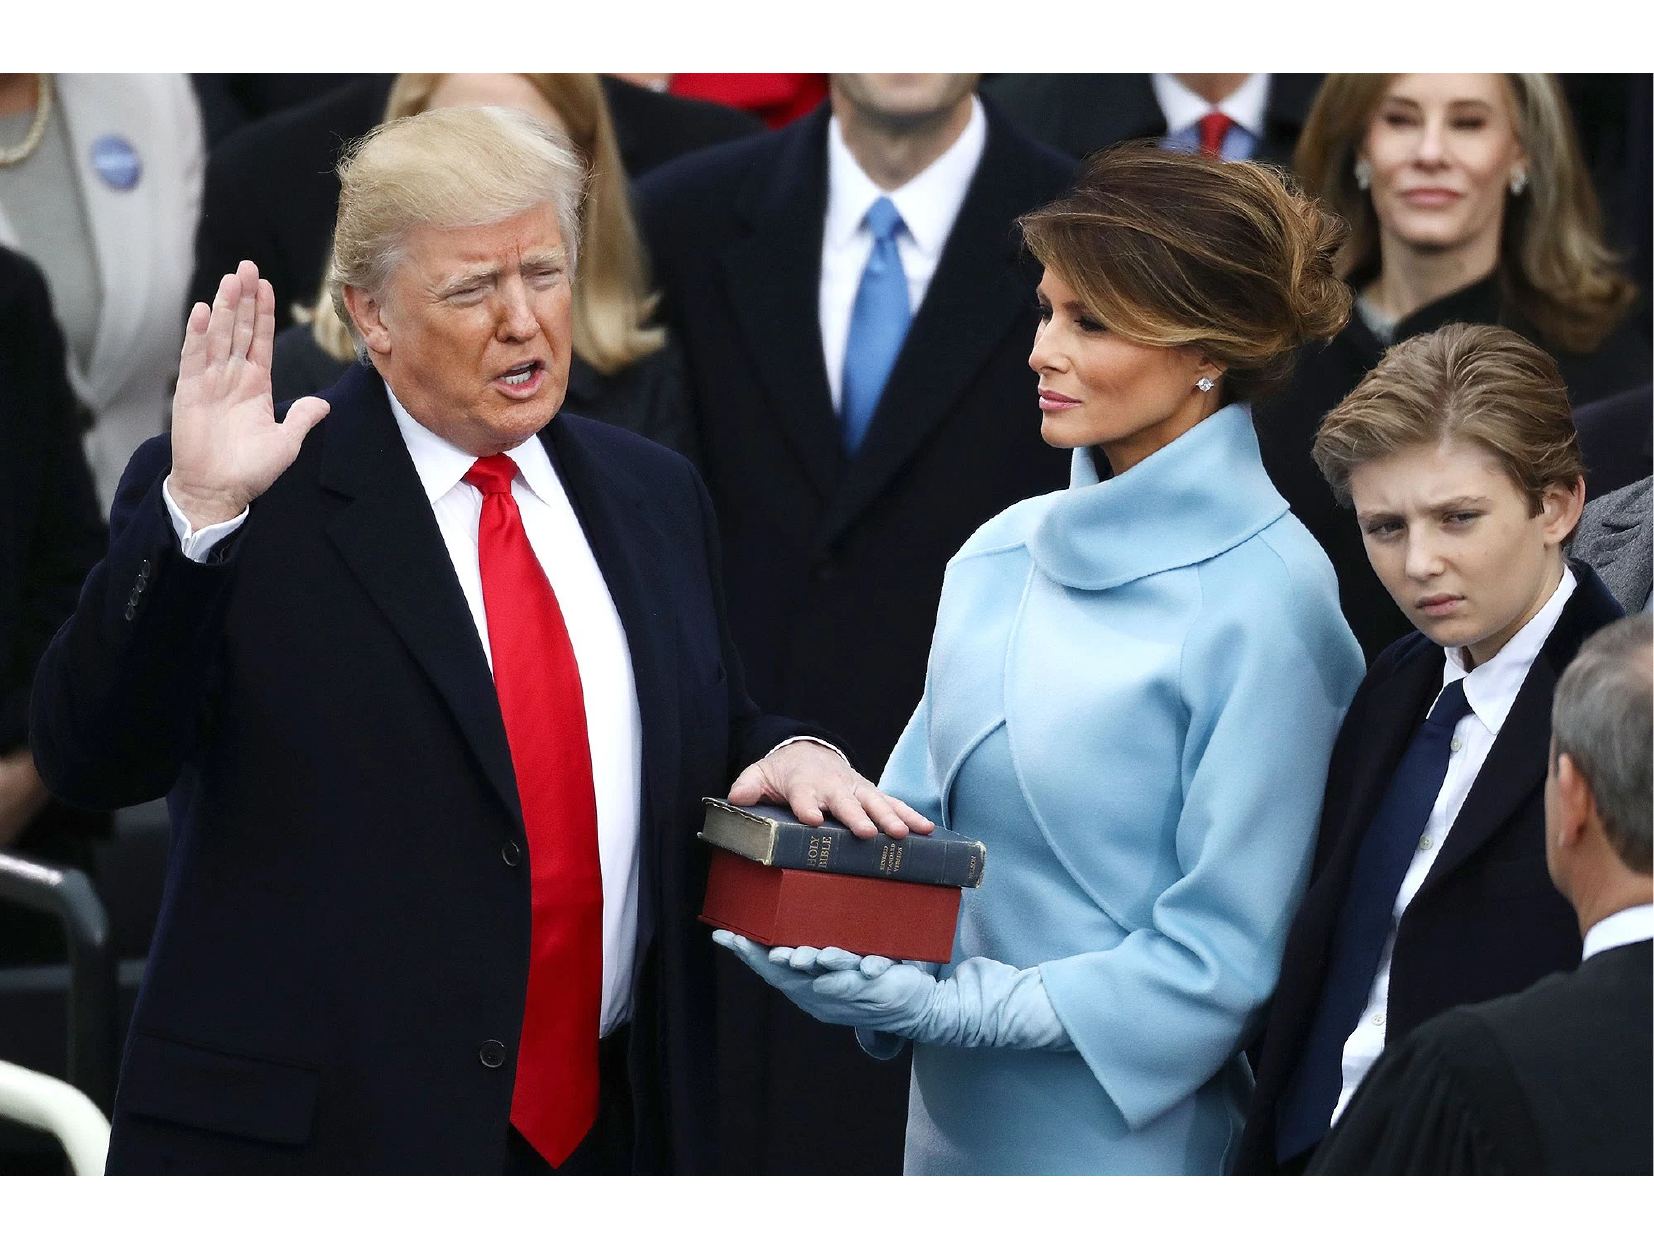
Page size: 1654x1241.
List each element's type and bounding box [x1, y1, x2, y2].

picture [0, 73, 1654, 1177]
